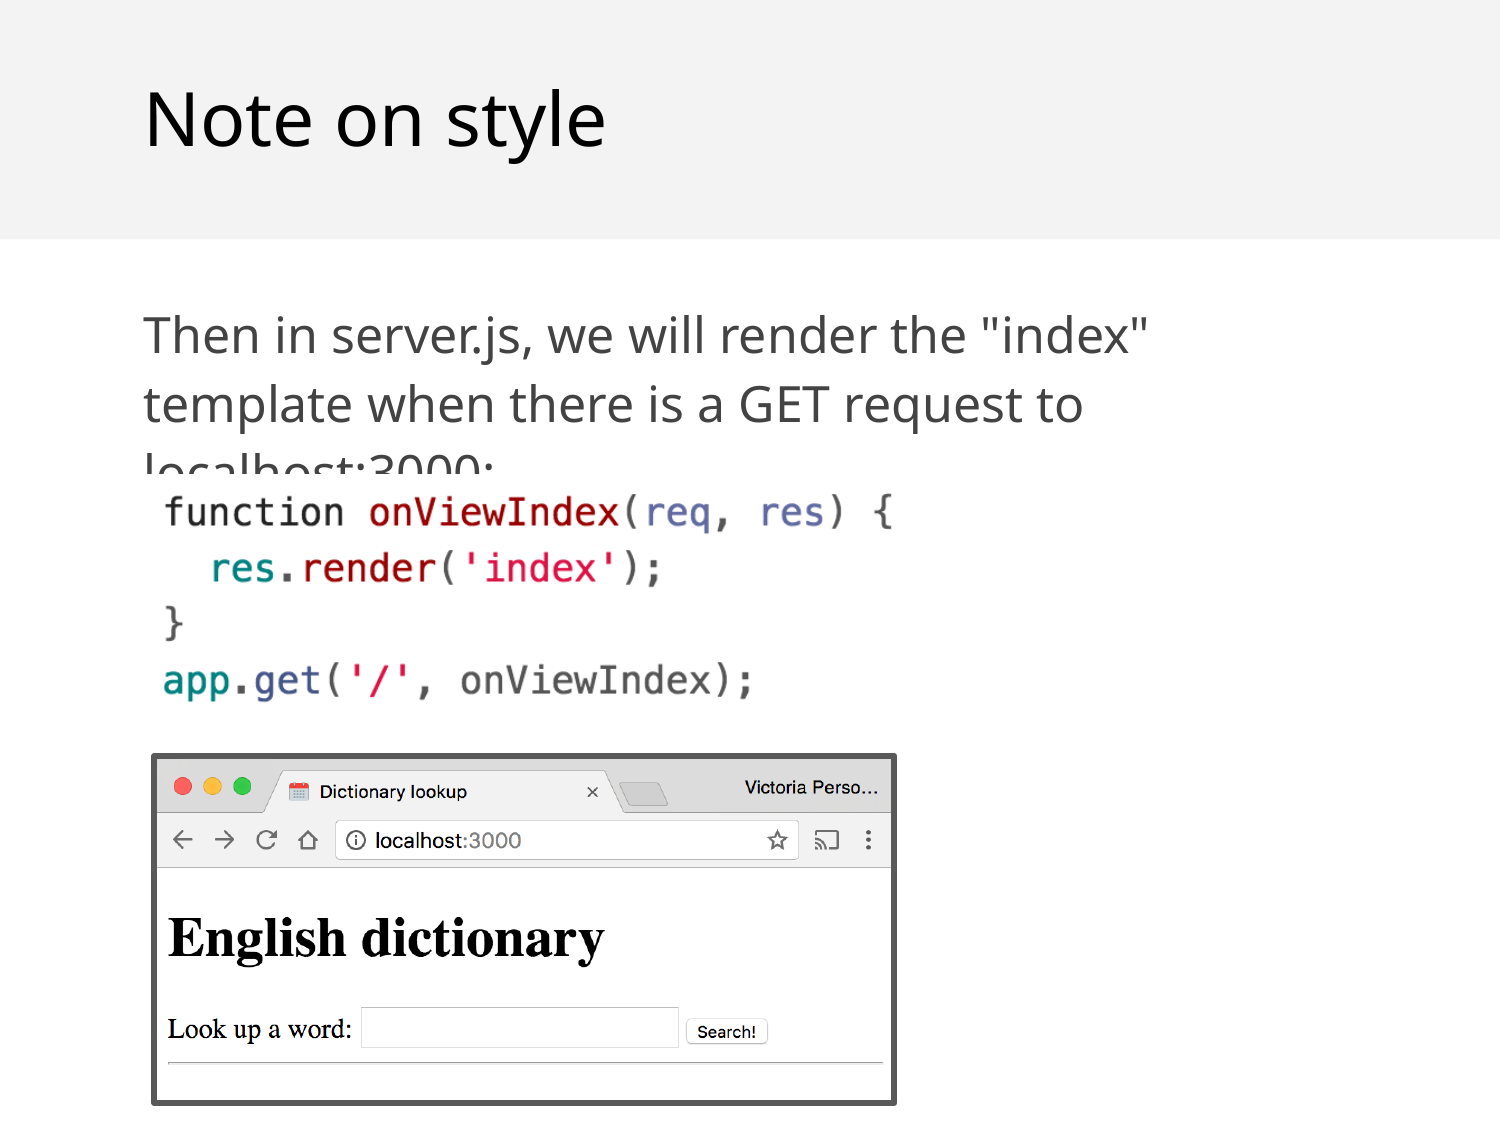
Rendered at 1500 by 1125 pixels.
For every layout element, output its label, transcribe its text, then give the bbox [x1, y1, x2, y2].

picture [157, 759, 892, 1100]
picture [141, 474, 908, 735]
list Then in server.js, we will render the "index" template when there is a GET request to localhost:3000: [128, 279, 1372, 450]
title Note on style [128, 56, 1372, 183]
